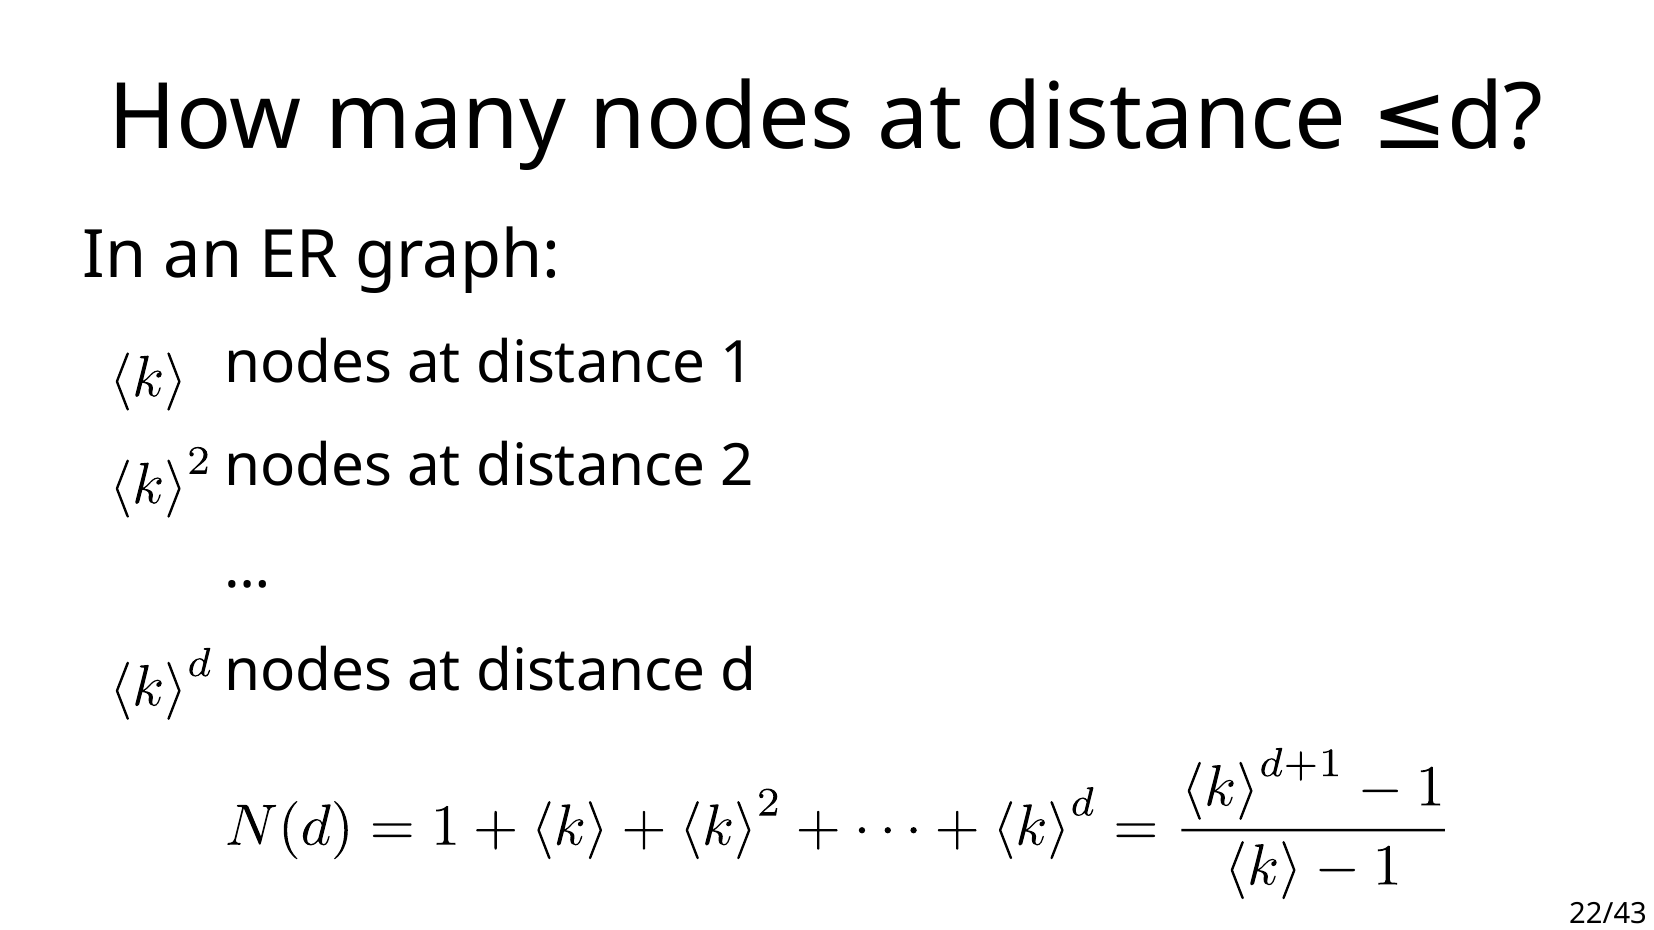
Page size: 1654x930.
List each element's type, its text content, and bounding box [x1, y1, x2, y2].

list In an ER graph: nodes at distance 1 nodes at distance 2 … nodes at distance d [82, 205, 1571, 746]
text_box [109, 647, 212, 720]
title How many nodes at distance ≤d? [82, 1, 1571, 205]
text_box [109, 446, 211, 518]
text_box [109, 352, 187, 411]
text_box [225, 747, 1445, 900]
